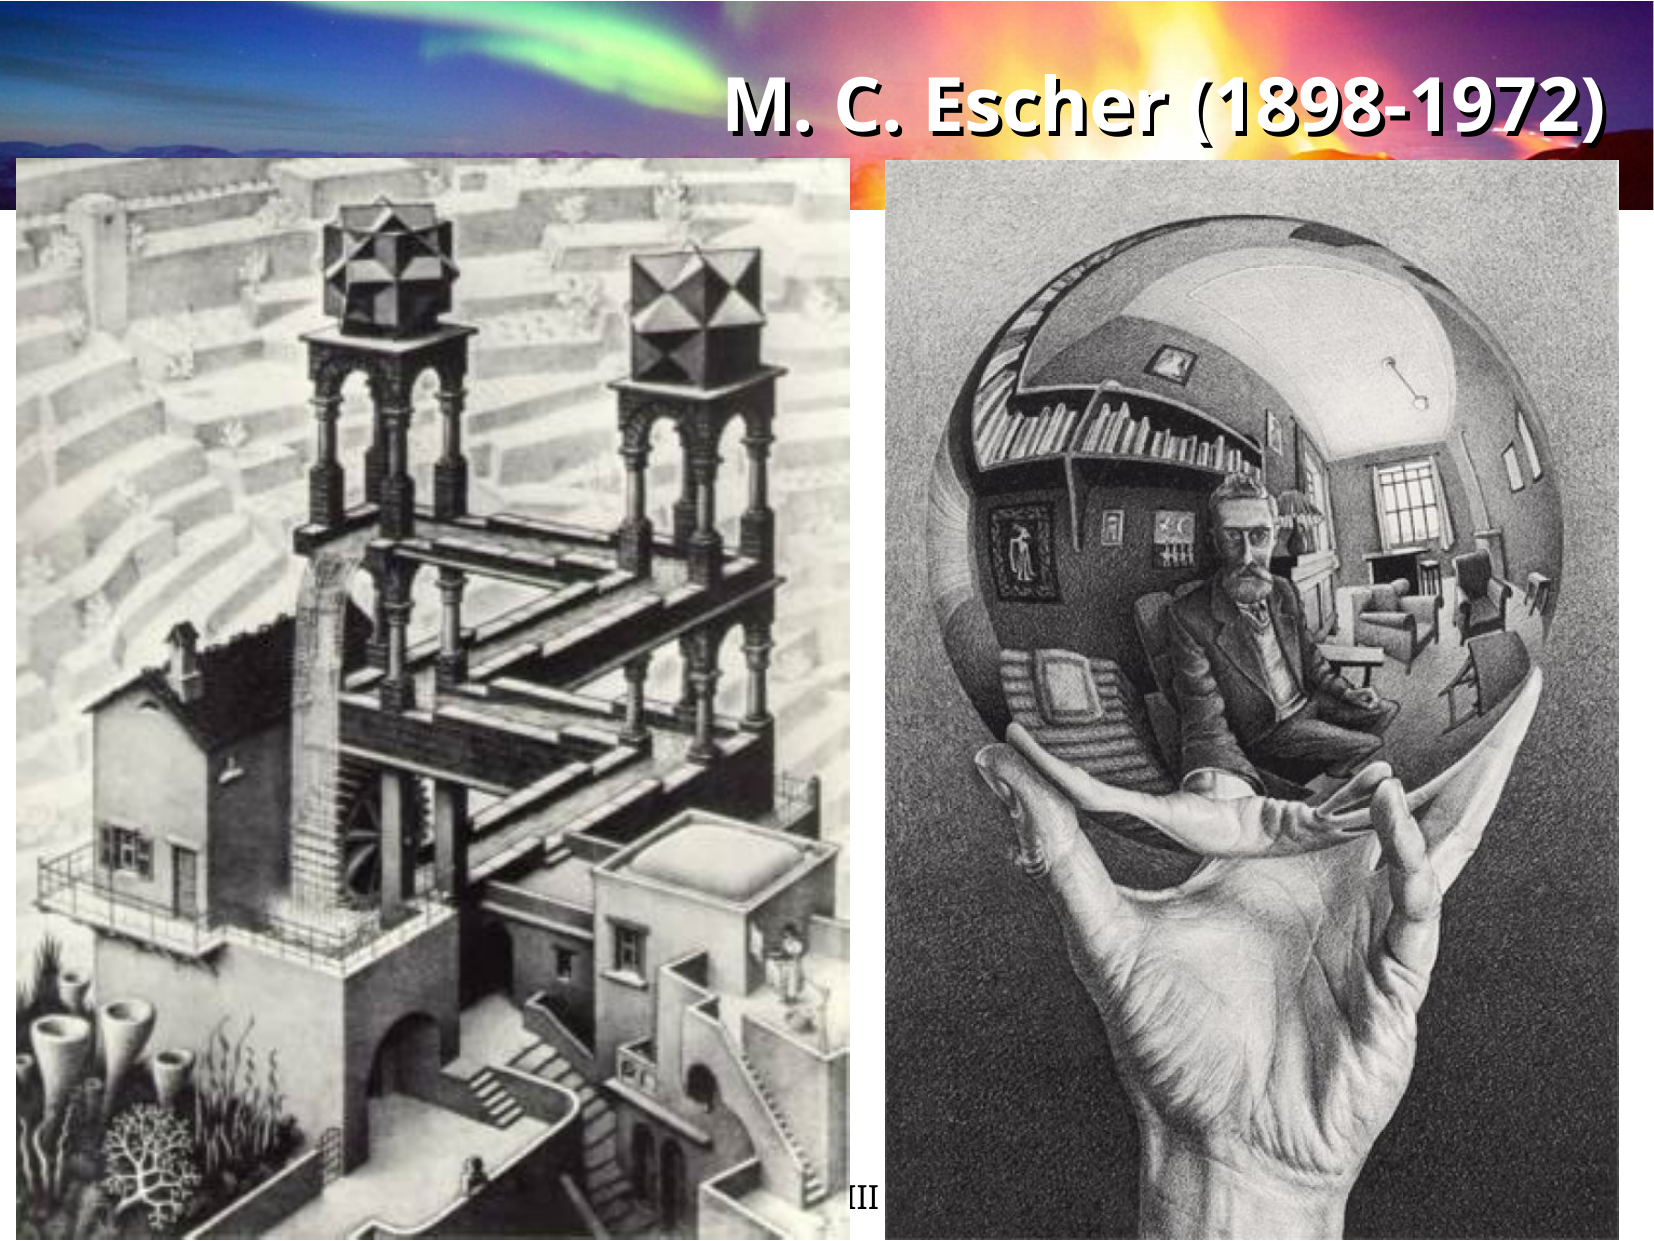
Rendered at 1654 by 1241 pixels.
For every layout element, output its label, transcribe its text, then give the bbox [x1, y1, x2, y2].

title M. C. Escher (1898-1972) [45, 15, 1607, 191]
picture [0, 1, 1654, 1240]
